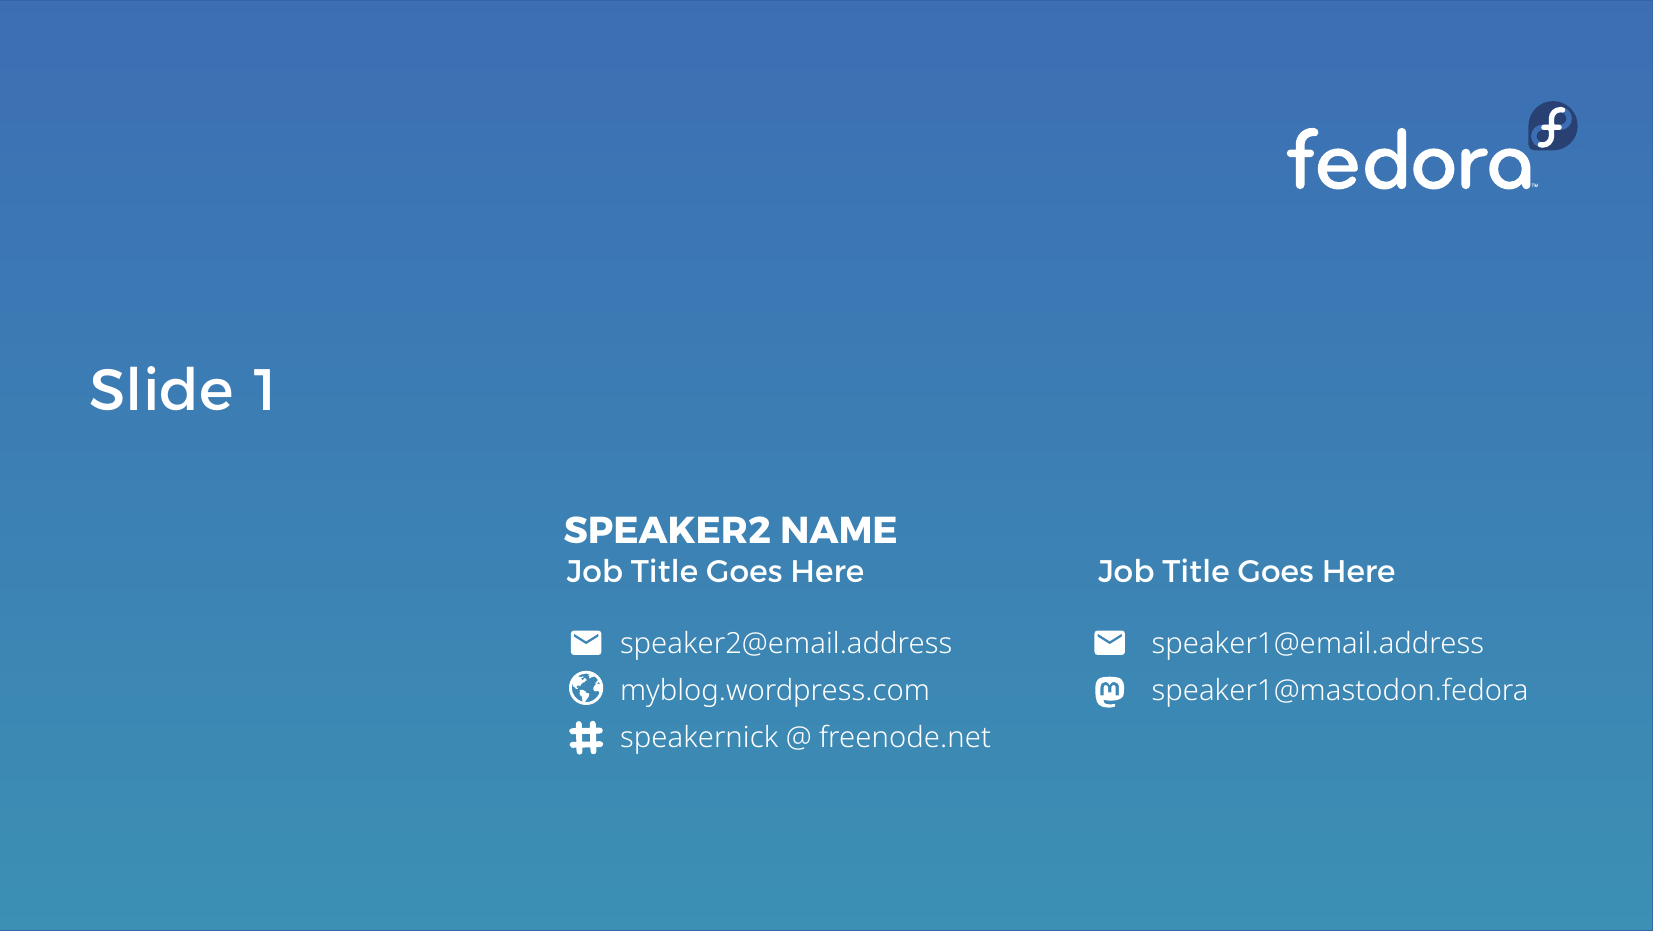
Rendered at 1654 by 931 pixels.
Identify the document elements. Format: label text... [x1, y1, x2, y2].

picture [569, 720, 604, 755]
text_box speaker1@mastodon.fedora [1136, 670, 1599, 714]
text_box speaker2@email.address [605, 623, 1068, 667]
picture [568, 670, 604, 706]
picture [1094, 630, 1125, 655]
picture [570, 630, 602, 655]
text_box Speaker2 Name [548, 493, 1020, 558]
text_box Job Title Goes Here [1083, 548, 1546, 605]
text_box myblog.wordpress.com [605, 670, 1068, 714]
text_box Job Title Goes Here [552, 548, 1014, 606]
text_box Speakernick @ freenode.net [605, 717, 1068, 761]
text_box speaker1@email.address [1136, 623, 1599, 667]
picture [1094, 676, 1125, 709]
